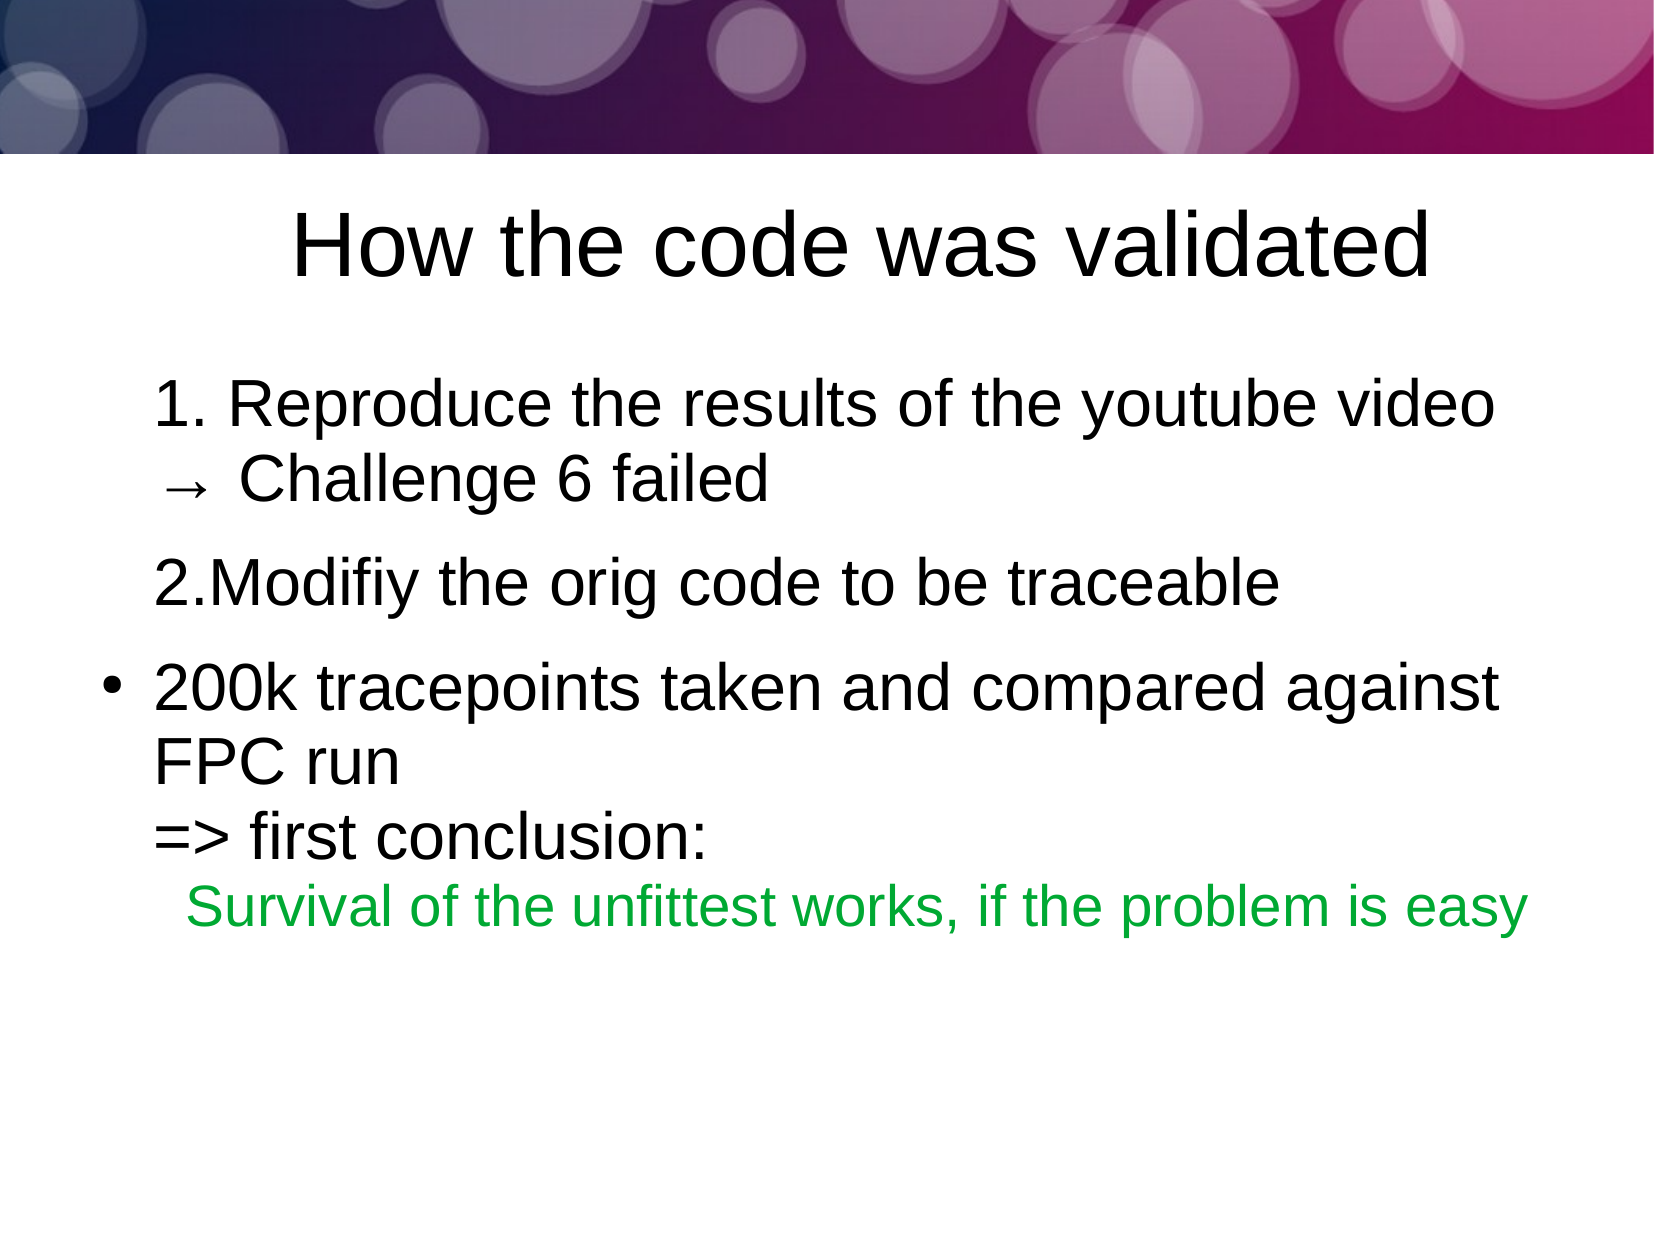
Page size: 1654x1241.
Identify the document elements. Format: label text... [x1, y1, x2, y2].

title How the code was validated [82, 159, 1571, 331]
picture [0, 0, 1654, 154]
list 1. Reproduce the results of the youtube video → Challenge 6 failed 2.Modifiy the orig code to be traceable 200k tracepoints taken and compared against FPC run => first conclusion: Survival of the unfittest works, if the problem is easy [82, 366, 1571, 1087]
